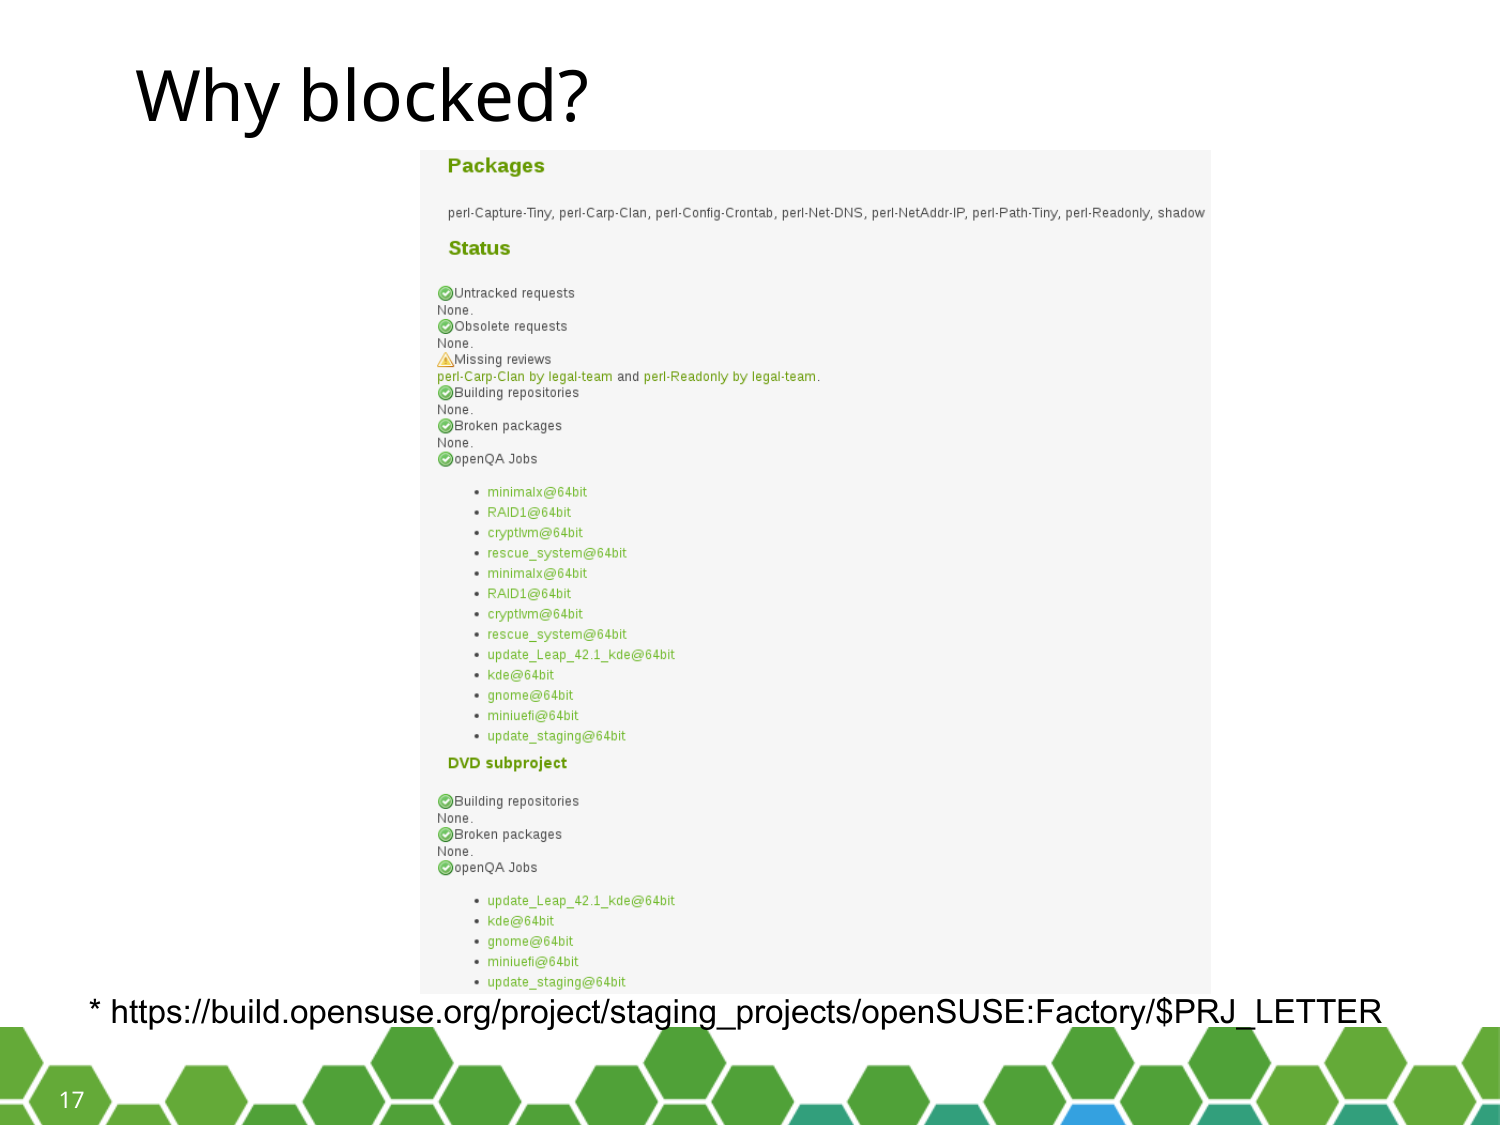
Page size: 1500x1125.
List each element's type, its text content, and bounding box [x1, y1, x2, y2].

picture [420, 150, 1211, 985]
title Why blocked? [135, 12, 1372, 175]
text_box * https://build.opensuse.org/project/staging_projects/openSUSE:Factory/$PRJ_LETTER [73, 985, 1399, 1038]
picture [0, 1027, 1500, 1125]
